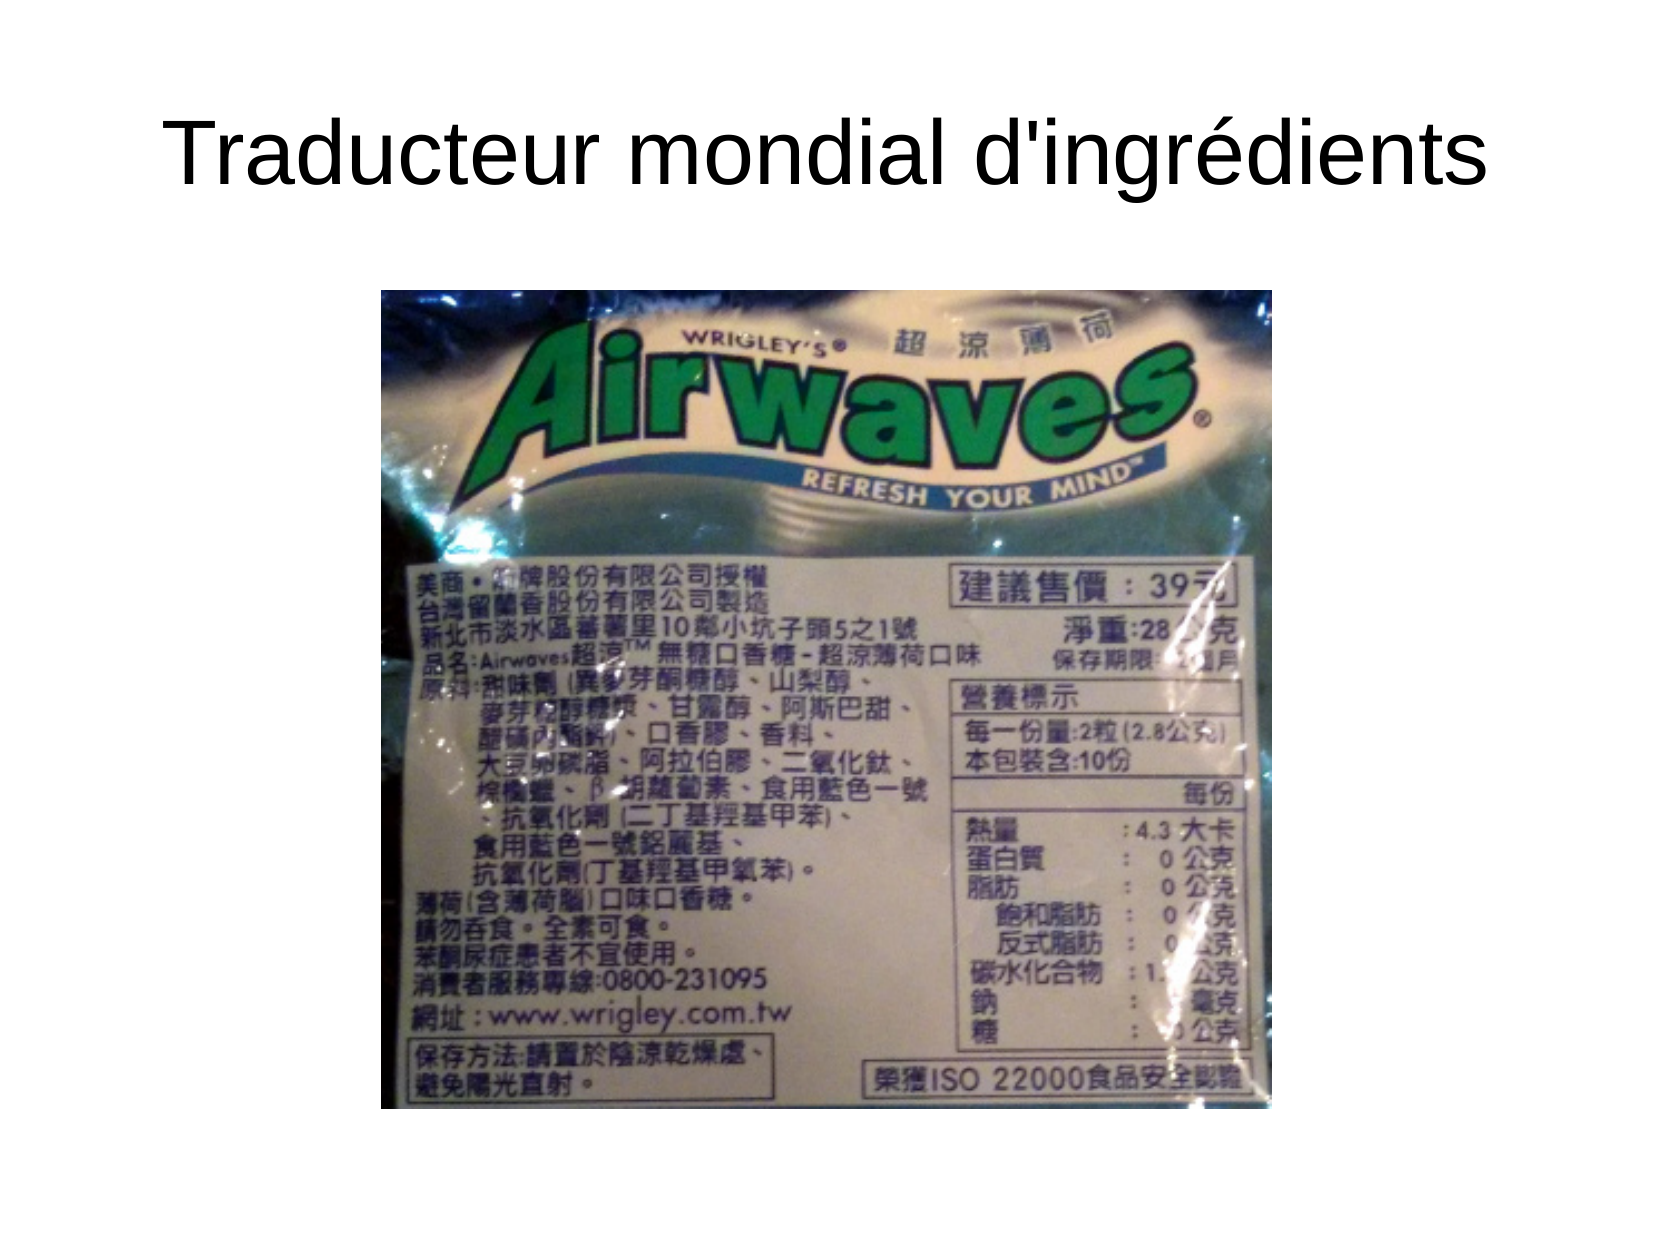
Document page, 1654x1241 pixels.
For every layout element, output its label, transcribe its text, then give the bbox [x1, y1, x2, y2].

picture [381, 290, 1272, 1109]
title Traducteur mondial d'ingrédients [82, 49, 1571, 257]
